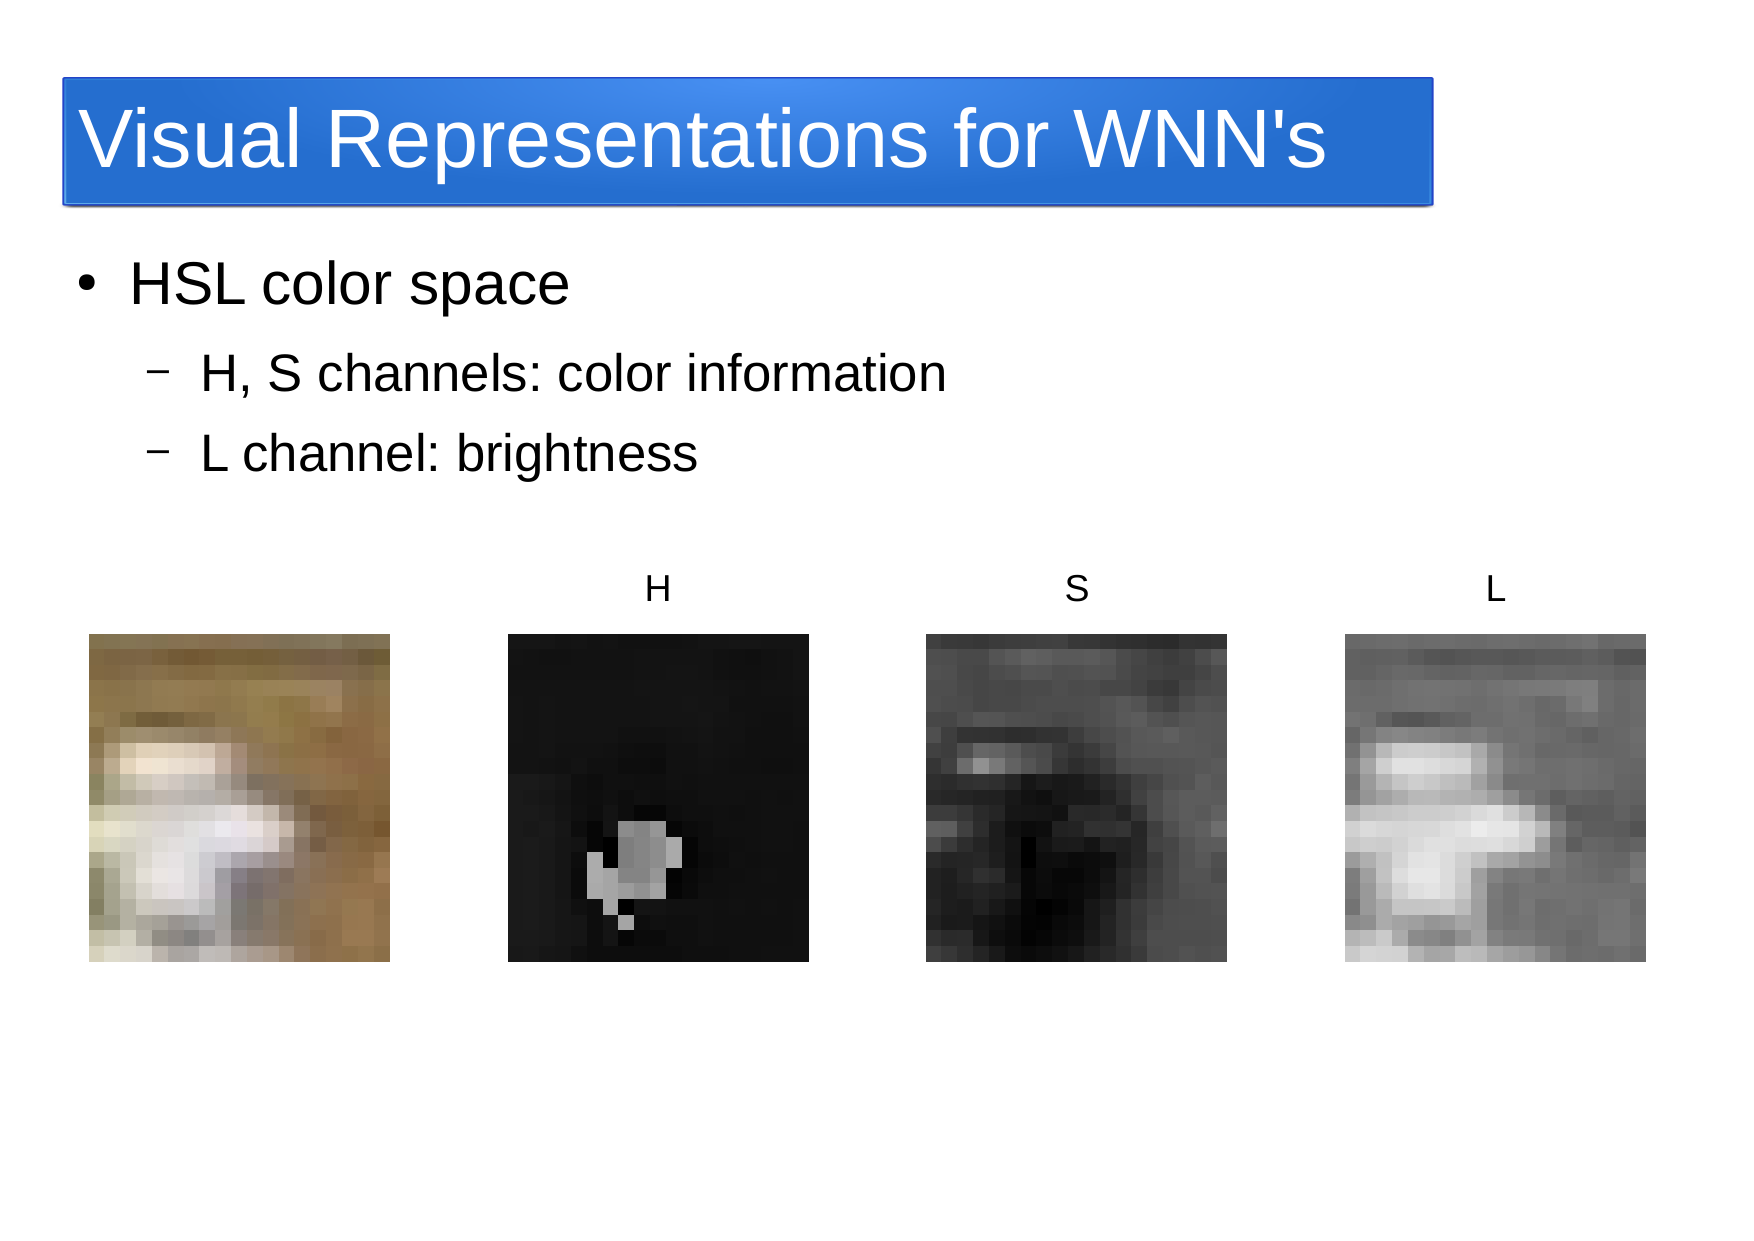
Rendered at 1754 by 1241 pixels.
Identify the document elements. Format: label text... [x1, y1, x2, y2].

text_box S [1000, 560, 1154, 618]
title Visual Representations for WNN's [78, 80, 1429, 198]
picture [926, 634, 1227, 962]
picture [1345, 634, 1646, 962]
text_box L [1419, 560, 1573, 618]
picture [508, 634, 809, 962]
picture [89, 634, 390, 962]
list HSL color space H, S channels: color information L channel: brightness [58, 249, 1696, 555]
text_box H [581, 560, 735, 618]
picture [58, 77, 1439, 209]
